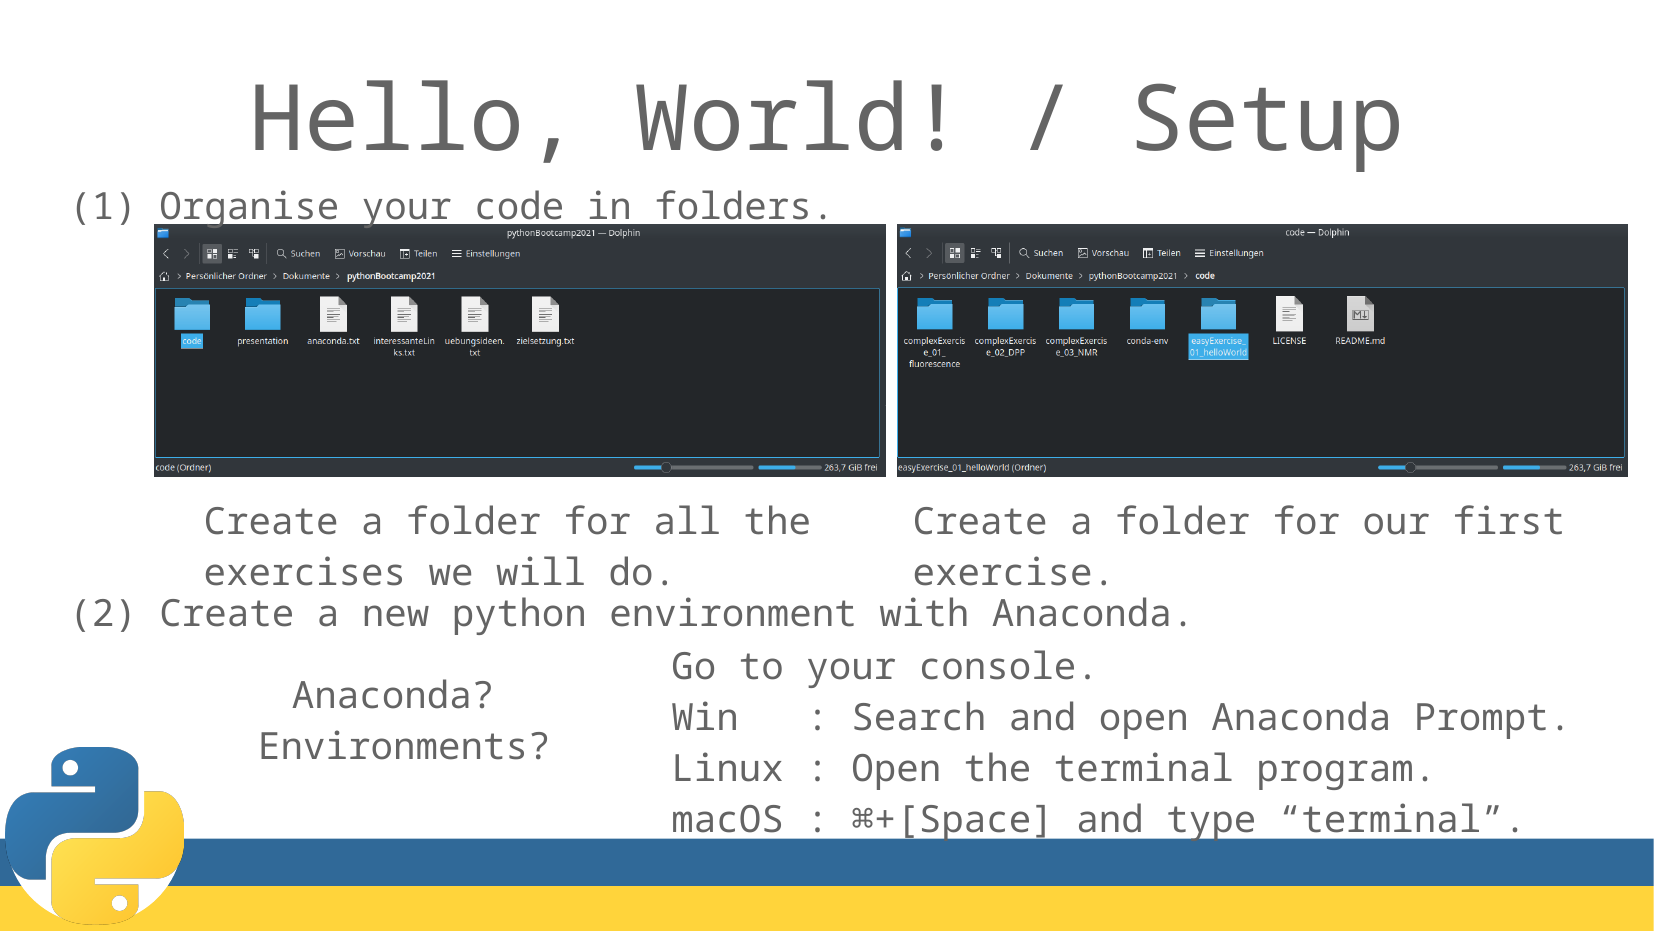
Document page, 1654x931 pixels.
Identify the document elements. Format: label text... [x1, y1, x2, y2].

text_box Anaconda? Environments? [243, 661, 579, 756]
text_box (2) Create a new python environment with Anaconda. [54, 579, 1210, 632]
text_box Create a folder for our first exercise. [897, 486, 1630, 577]
title Hello, World! / Setup [82, 37, 1571, 193]
picture [154, 224, 886, 477]
text_box (1) Organise your code in folders. [54, 172, 850, 225]
text_box Go to your console. Win : Search and open Anaconda Prompt. Linux : Open the terminal program. macOS : ⌘+[Space] and type “terminal”. [656, 631, 1587, 797]
picture [897, 224, 1628, 477]
picture [5, 747, 184, 925]
text_box Create a folder for all the exercises we will do. [188, 486, 851, 577]
